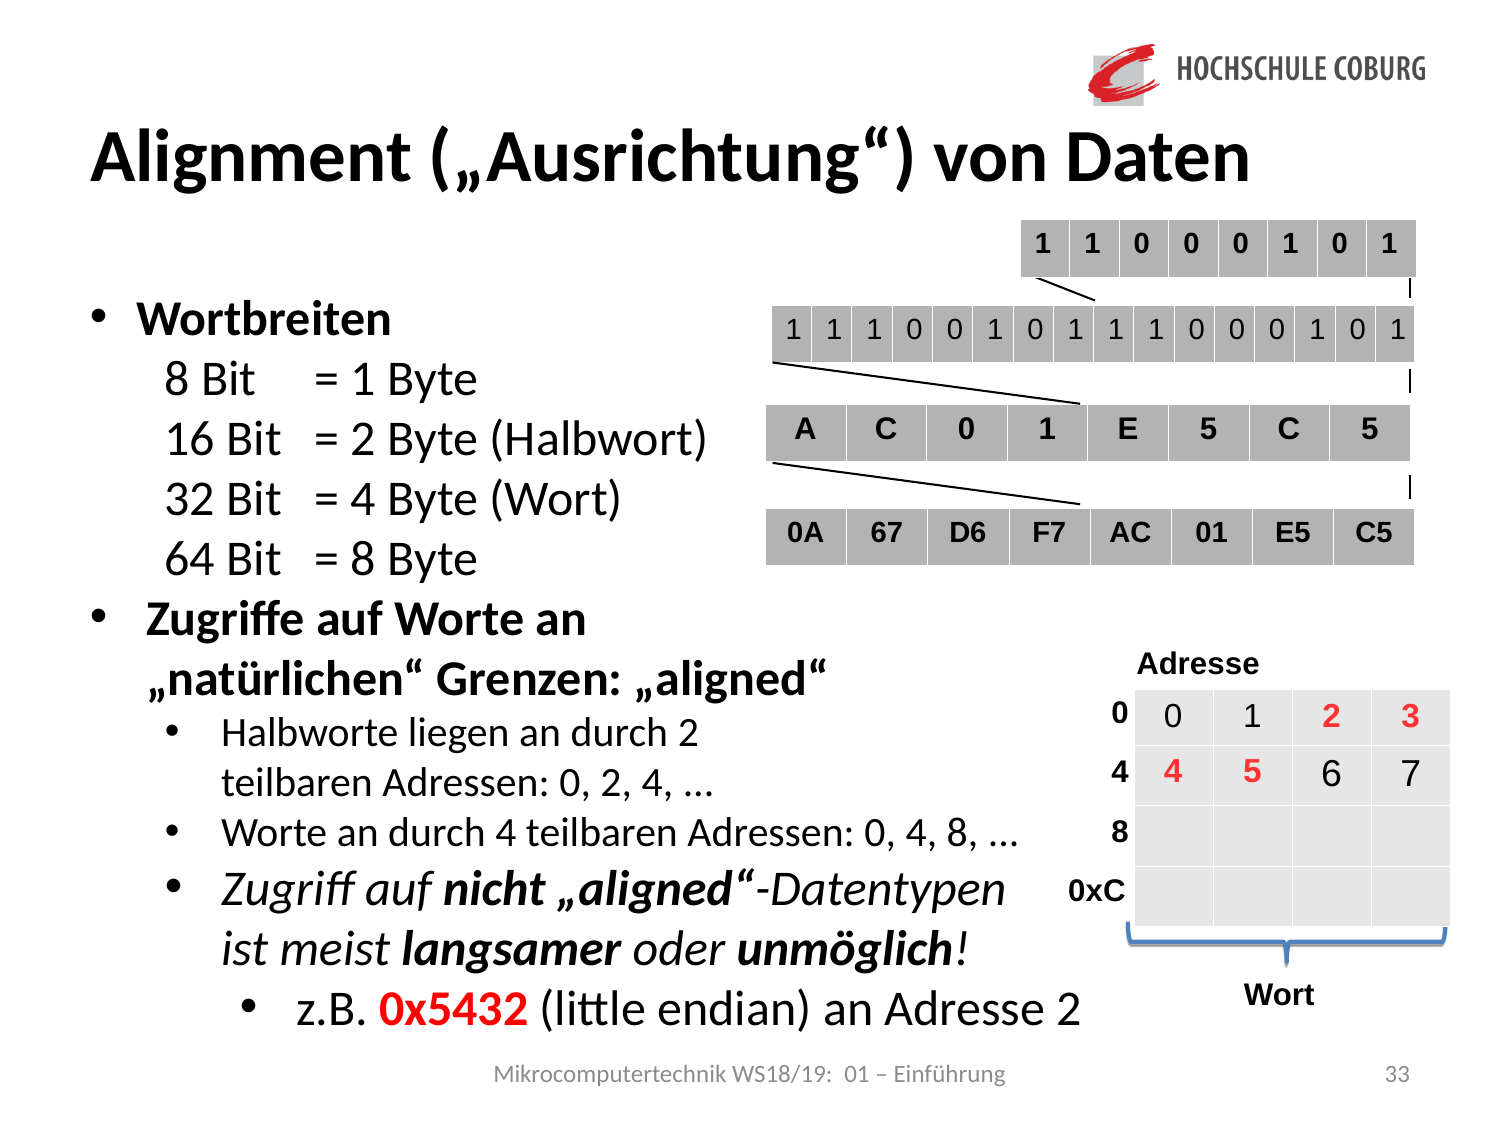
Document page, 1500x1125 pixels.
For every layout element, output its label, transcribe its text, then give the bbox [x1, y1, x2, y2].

table_header 1 [1367, 220, 1416, 277]
table_header D6 [928, 509, 1009, 565]
table_header 0 [1336, 306, 1375, 362]
text_box Adresse [1121, 639, 1274, 689]
table_header 01 [1172, 509, 1252, 565]
text_box 0xC [1053, 865, 1144, 920]
table_header 0 [1120, 220, 1168, 277]
table_cell [1135, 867, 1213, 926]
table_header 0 [1318, 220, 1366, 277]
table_header 1 [1008, 405, 1087, 461]
table_header 0 [893, 306, 932, 362]
table_header 1 [1054, 306, 1093, 362]
table_cell 7 [1372, 746, 1450, 805]
text_box 4 [1096, 747, 1144, 797]
table_cell [1293, 806, 1371, 866]
table_header 1 [1268, 220, 1317, 277]
table_header 0 [1169, 220, 1218, 277]
table_header C [1250, 405, 1329, 461]
table_cell [1135, 806, 1213, 866]
table_header 1 [973, 306, 1013, 362]
text_box Wortbreiten 8 Bit = 1 Byte 16 Bit = 2 Byte (Halbwort) 32 Bit = 4 Byte (Wort) 64 Bit = 8 Byte Zugriffe auf Worte an „natürlichen“ Grenzen: „aligned“ Halbworte liegen an durch 2 teilbaren Adressen: 0, 2, 4, ... Worte an durch 4 teilbaren Adressen: 0, 4, 8, ... Zugriff auf nicht „aligned“-Datentypen ist meist langsamer oder unmöglich! z.B. 0x5432 (little endian) an Adresse 2 [74, 277, 1157, 1043]
text_box Wort [1229, 969, 1330, 1019]
table_header 1 [1134, 306, 1174, 362]
table_header E5 [1253, 509, 1333, 565]
title Alignment („Ausrichtung“) von Daten [75, 45, 1425, 259]
table_header 0 [1135, 690, 1213, 745]
table_cell [1214, 867, 1292, 926]
table_header A [766, 405, 846, 461]
table_header 1 [772, 306, 811, 362]
table_header 0 [927, 405, 1007, 461]
table_cell [1214, 806, 1292, 866]
table_header C5 [1334, 509, 1414, 565]
table_header 1 [1376, 306, 1414, 362]
table_header 0 [1255, 306, 1294, 362]
table_header 0 [1175, 306, 1214, 362]
table_header 67 [847, 509, 927, 565]
table_header 1 [1295, 306, 1335, 362]
table_header 0 [933, 306, 972, 362]
text_box Wortbreiten 8 Bit = 1 Byte 16 Bit = 2 Byte (Halbwort) 32 Bit = 4 Byte (Wort) 64 Bit = 8 Byte Zugriffe auf Worte an „natürlichen“ Grenzen: „aligned“ Halbworte liegen an durch 2 teilbaren Adressen: 0, 2, 4, ... Worte an durch 4 teilbaren Adressen: 0, 4, 8, ... Zugriff auf nicht „aligned“-Datentypen ist meist langsamer oder unmöglich! z.B. 0x5432 (little endian) an Adresse 2 [792, 363, 1157, 404]
table_header 1 [812, 306, 851, 362]
table_header 0 [1219, 220, 1267, 277]
table_cell 5 [1214, 746, 1292, 805]
table_header AC [1091, 509, 1171, 565]
table_header 1 [1094, 306, 1133, 362]
table_header 0 [1014, 306, 1053, 362]
table_header 1 [852, 306, 892, 362]
table_header 2 [1293, 690, 1371, 745]
table_header 5 [1169, 405, 1249, 461]
table_cell 6 [1293, 746, 1371, 805]
table_cell [1372, 806, 1450, 866]
table_header E [1088, 405, 1168, 461]
table_header 5 [1330, 405, 1410, 461]
table_header C [847, 405, 926, 461]
table_header F7 [1010, 509, 1090, 565]
table_header 3 [1372, 690, 1450, 745]
table_header 1 [1021, 220, 1069, 277]
table_cell [1293, 867, 1371, 926]
table_header 0A [766, 509, 846, 565]
text_box 0 [1096, 688, 1144, 738]
table_cell 4 [1135, 746, 1213, 805]
table_cell [1372, 867, 1450, 926]
text_box 8 [1096, 806, 1144, 857]
picture [1088, 44, 1425, 106]
table_header 1 [1070, 220, 1119, 277]
table_header 0 [1215, 306, 1254, 362]
table_header 1 [1214, 690, 1292, 745]
